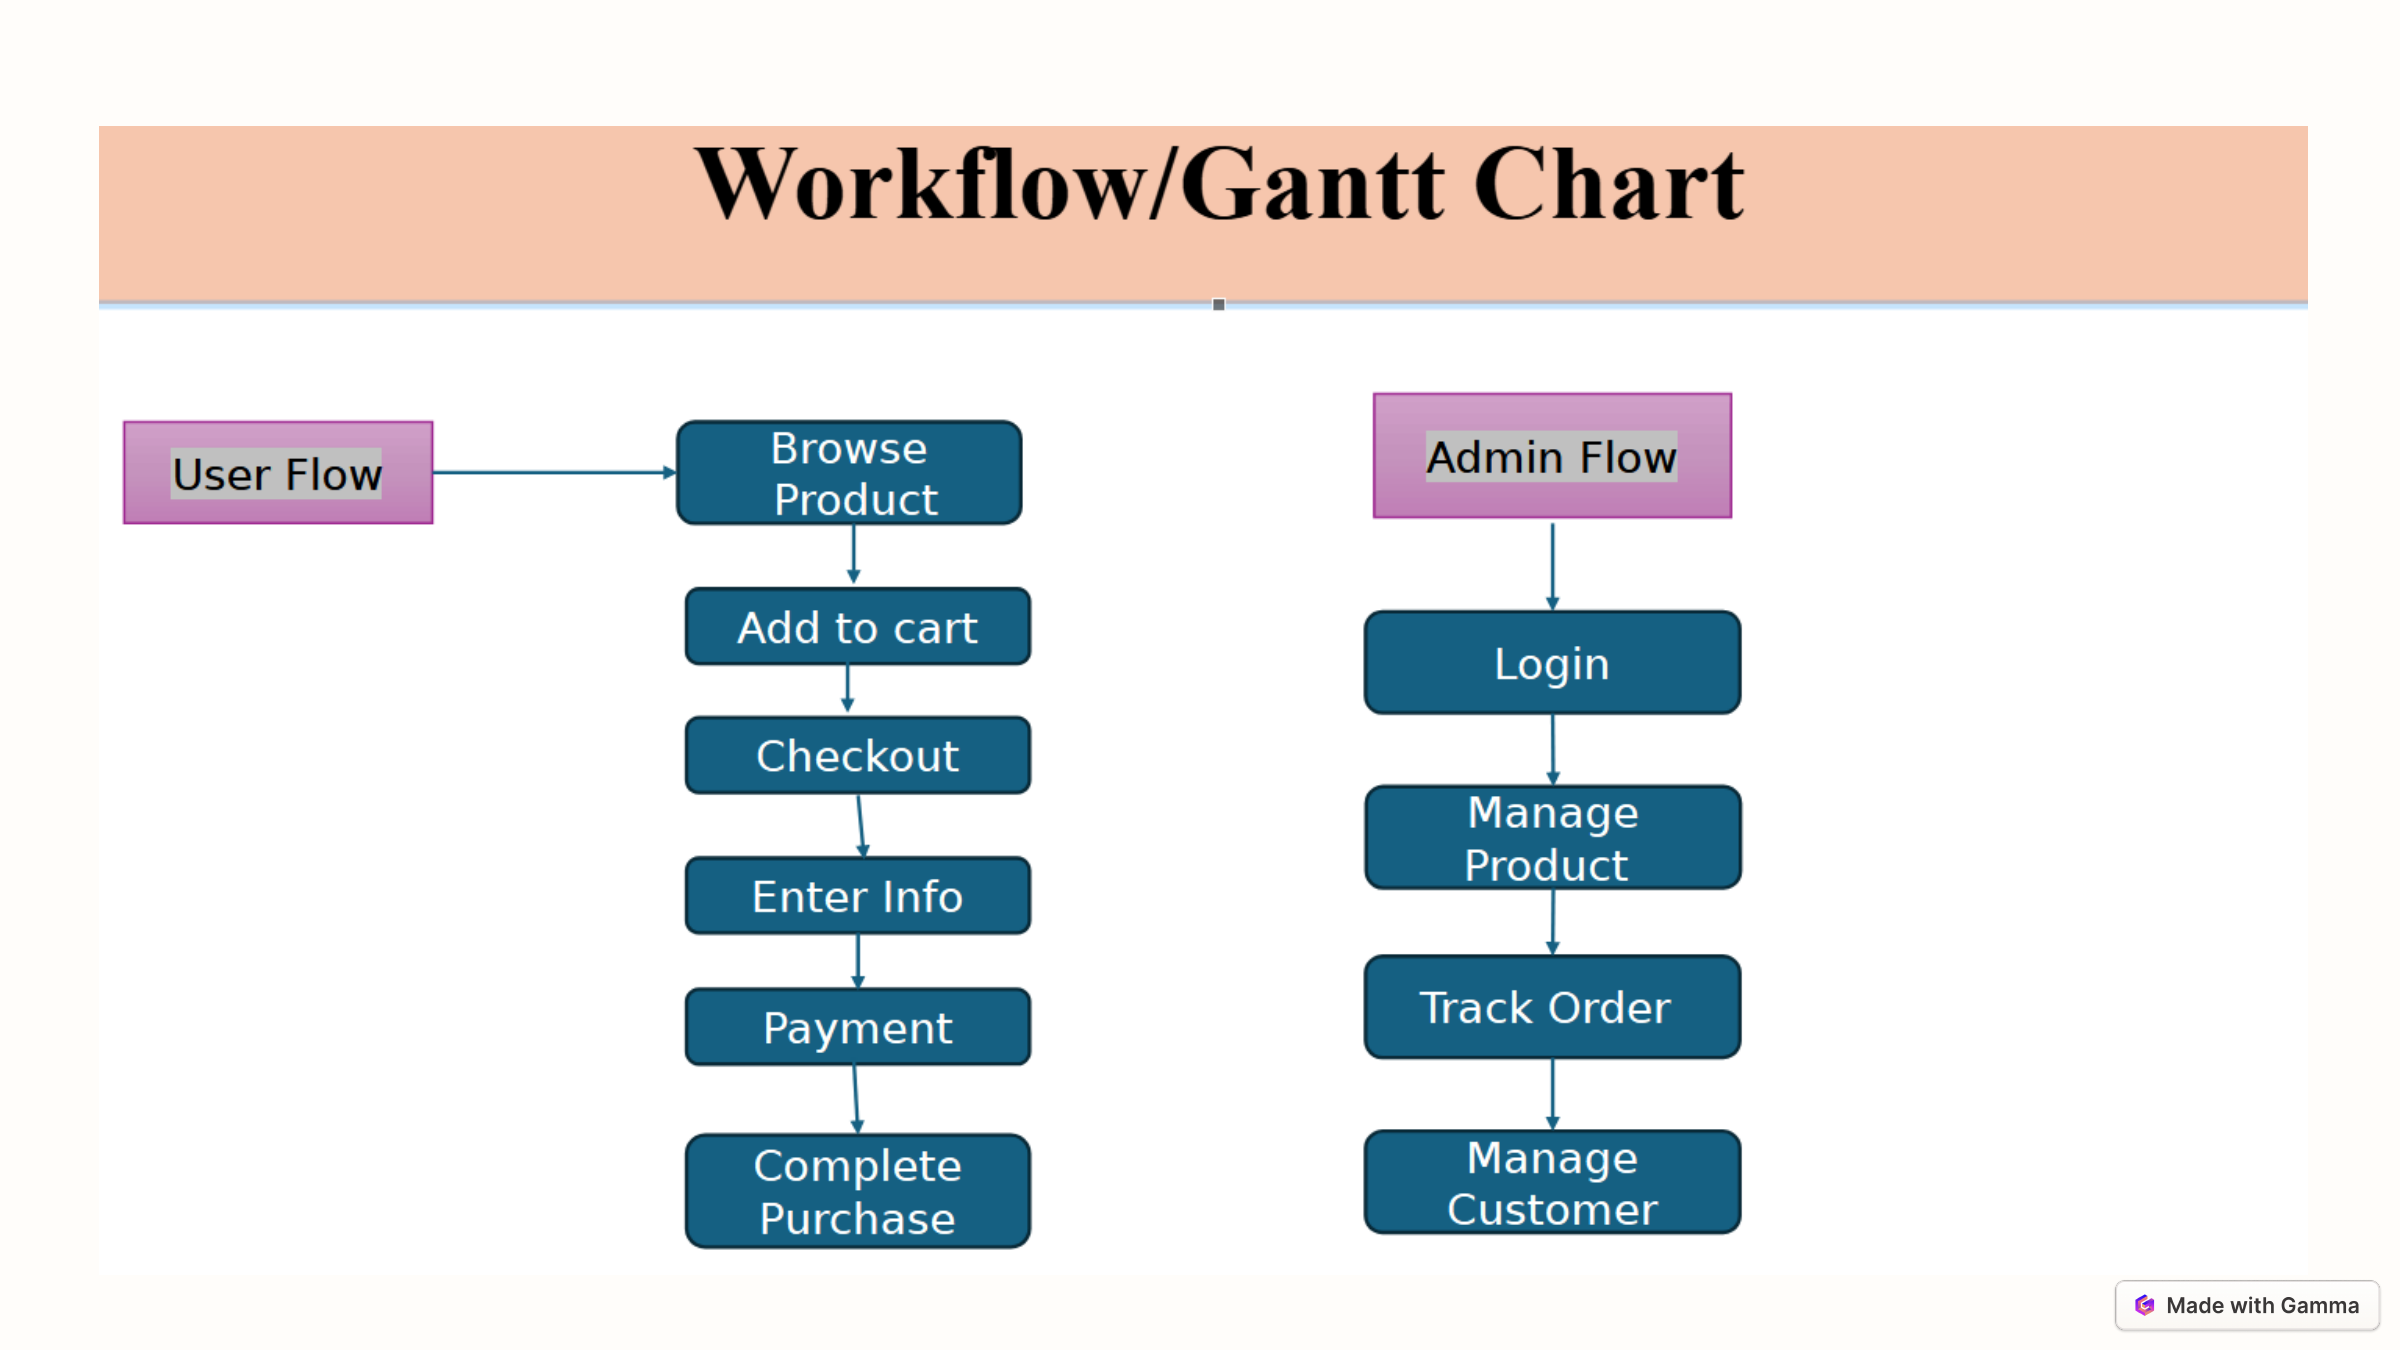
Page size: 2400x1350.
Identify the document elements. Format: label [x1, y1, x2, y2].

picture [99, 126, 2389, 1339]
